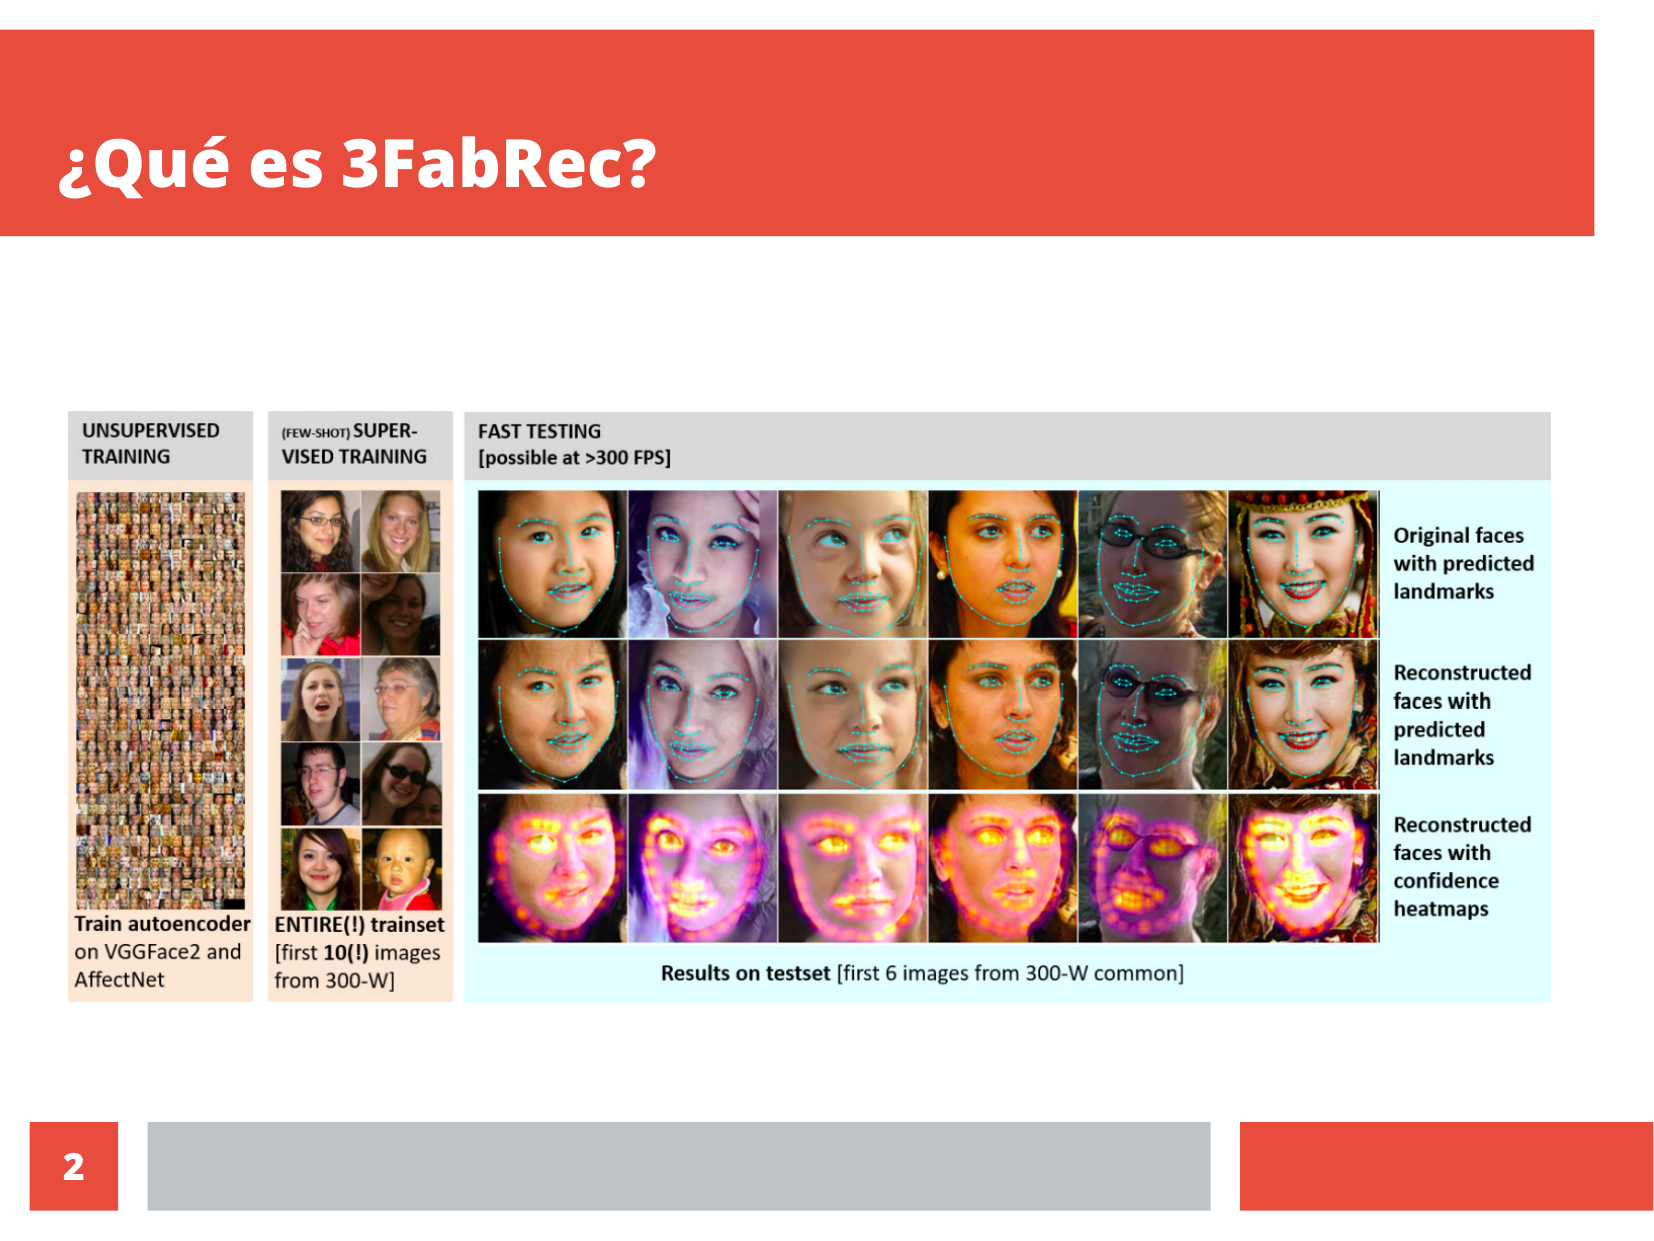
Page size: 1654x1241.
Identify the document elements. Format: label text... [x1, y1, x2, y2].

picture [59, 399, 1565, 1018]
title ¿Qué es 3FabRec? [59, 59, 1595, 207]
